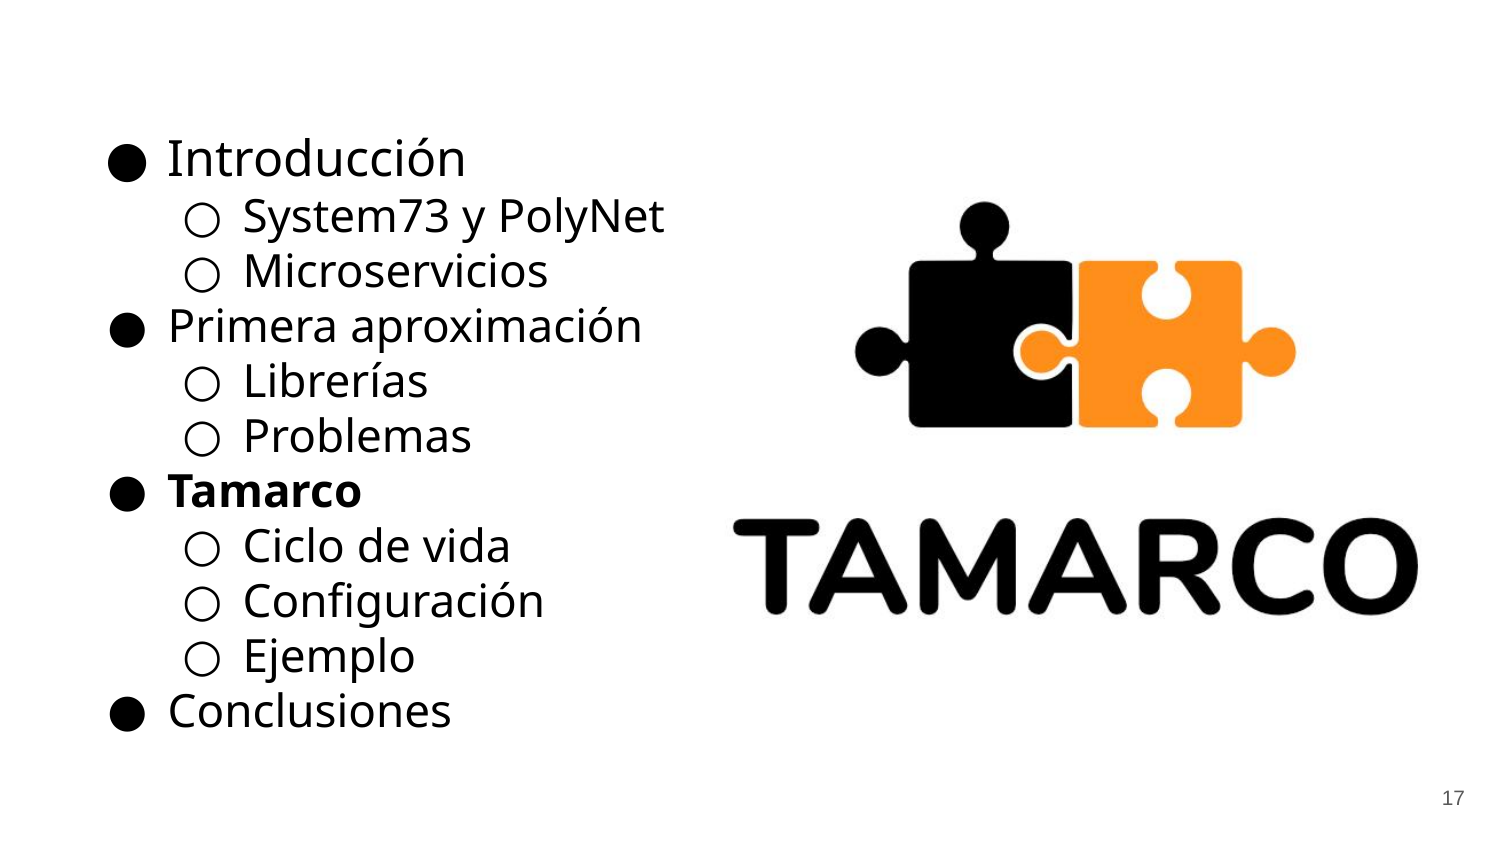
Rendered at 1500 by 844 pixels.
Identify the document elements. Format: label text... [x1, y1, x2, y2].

picture [723, 173, 1447, 653]
slide_number <number> [1389, 764, 1480, 830]
text_box Introducción System73 y PolyNet Microservicios Primera aproximación Librerías Problemas Tamarco Ciclo de vida Configuración Ejemplo Conclusiones [77, 111, 724, 752]
